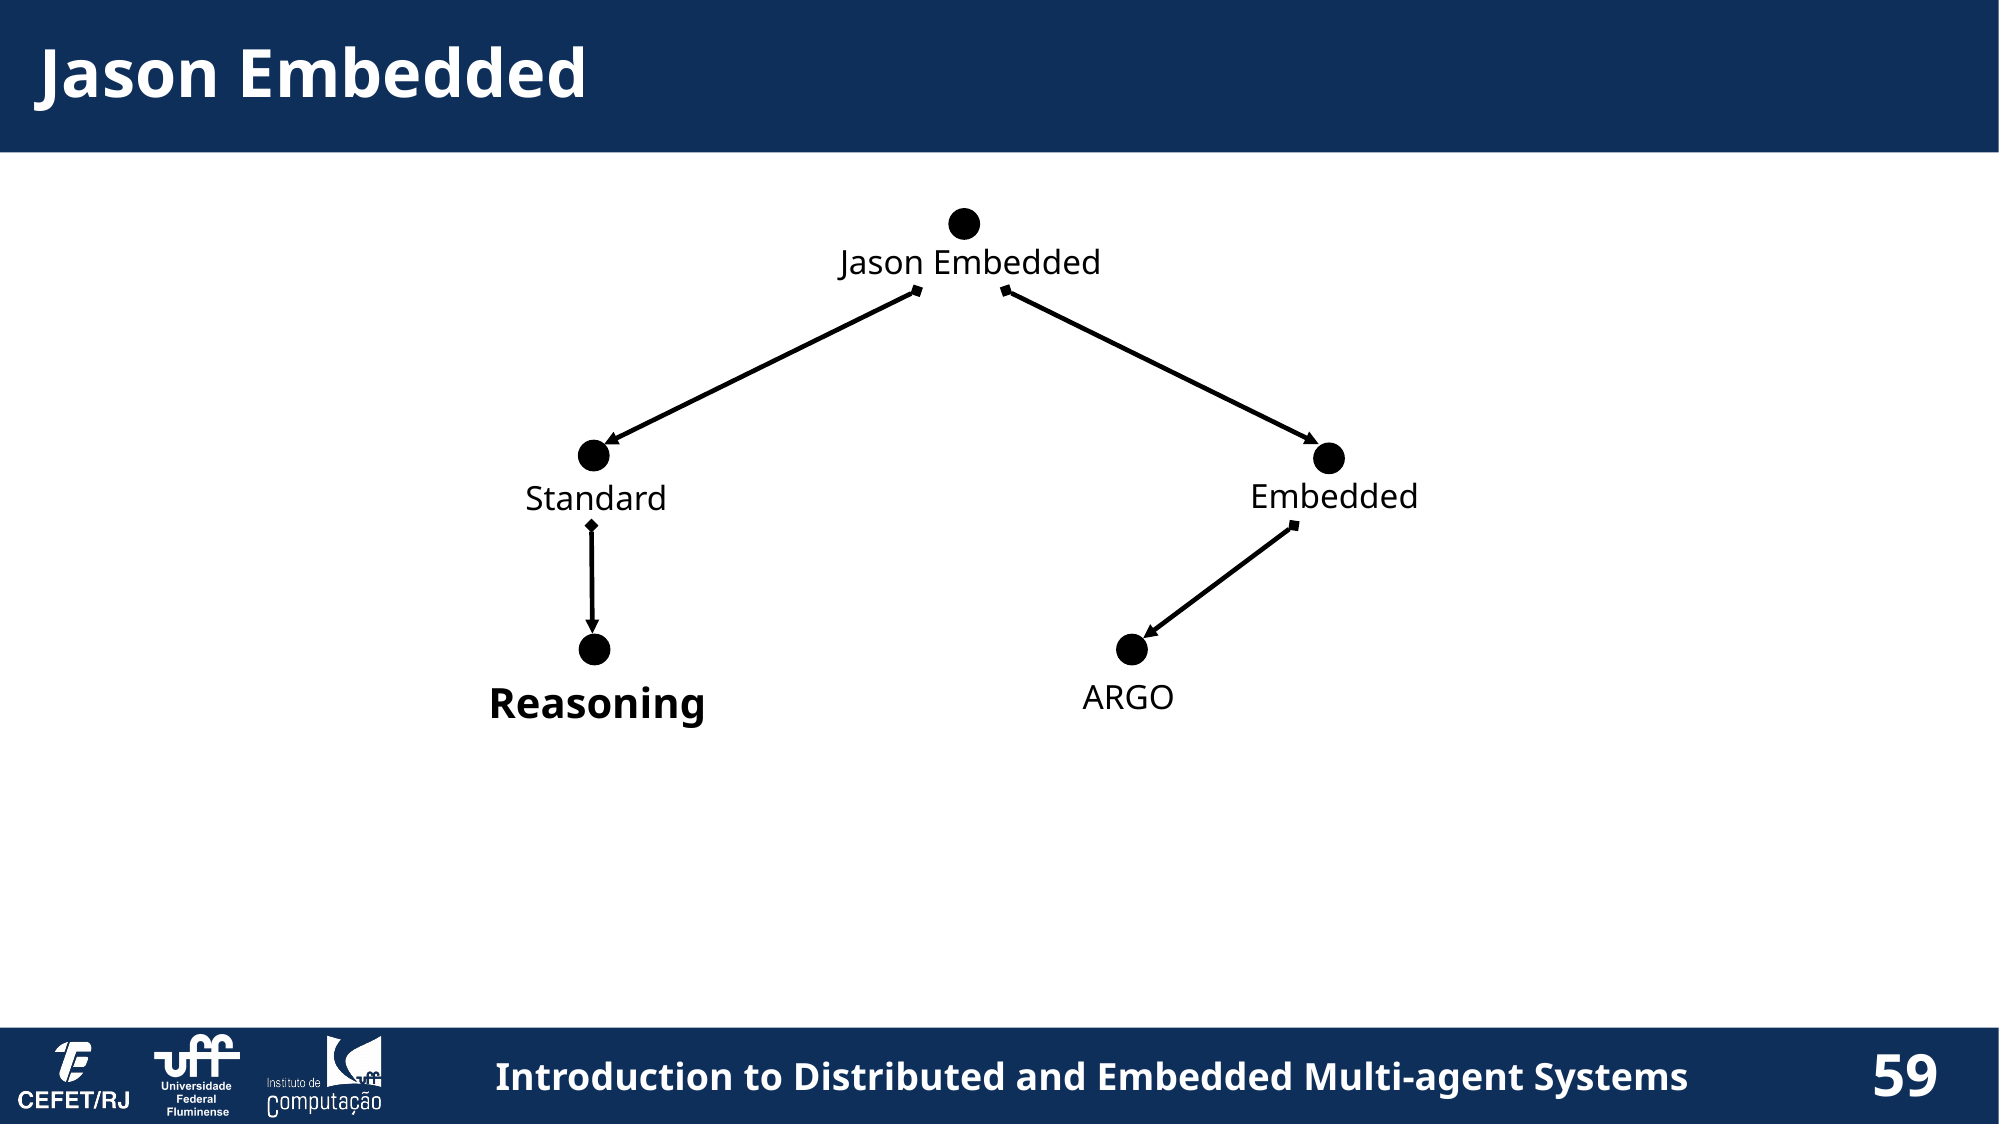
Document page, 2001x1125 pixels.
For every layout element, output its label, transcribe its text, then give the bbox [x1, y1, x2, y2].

text_box [578, 633, 611, 666]
text_box ARGO [1067, 669, 1190, 724]
picture [18, 1021, 129, 1125]
text_box [577, 439, 610, 469]
text_box [948, 208, 981, 233]
text_box [1116, 633, 1148, 666]
picture [153, 1033, 241, 1121]
picture [265, 1033, 383, 1118]
text_box Embedded [1228, 467, 1441, 523]
text_box Standard [510, 469, 683, 525]
text_box Jason Embedded [825, 233, 1117, 289]
text_box Jason Embedded [25, 23, 1999, 119]
text_box Reasoning [473, 669, 722, 734]
text_box [1313, 442, 1345, 475]
